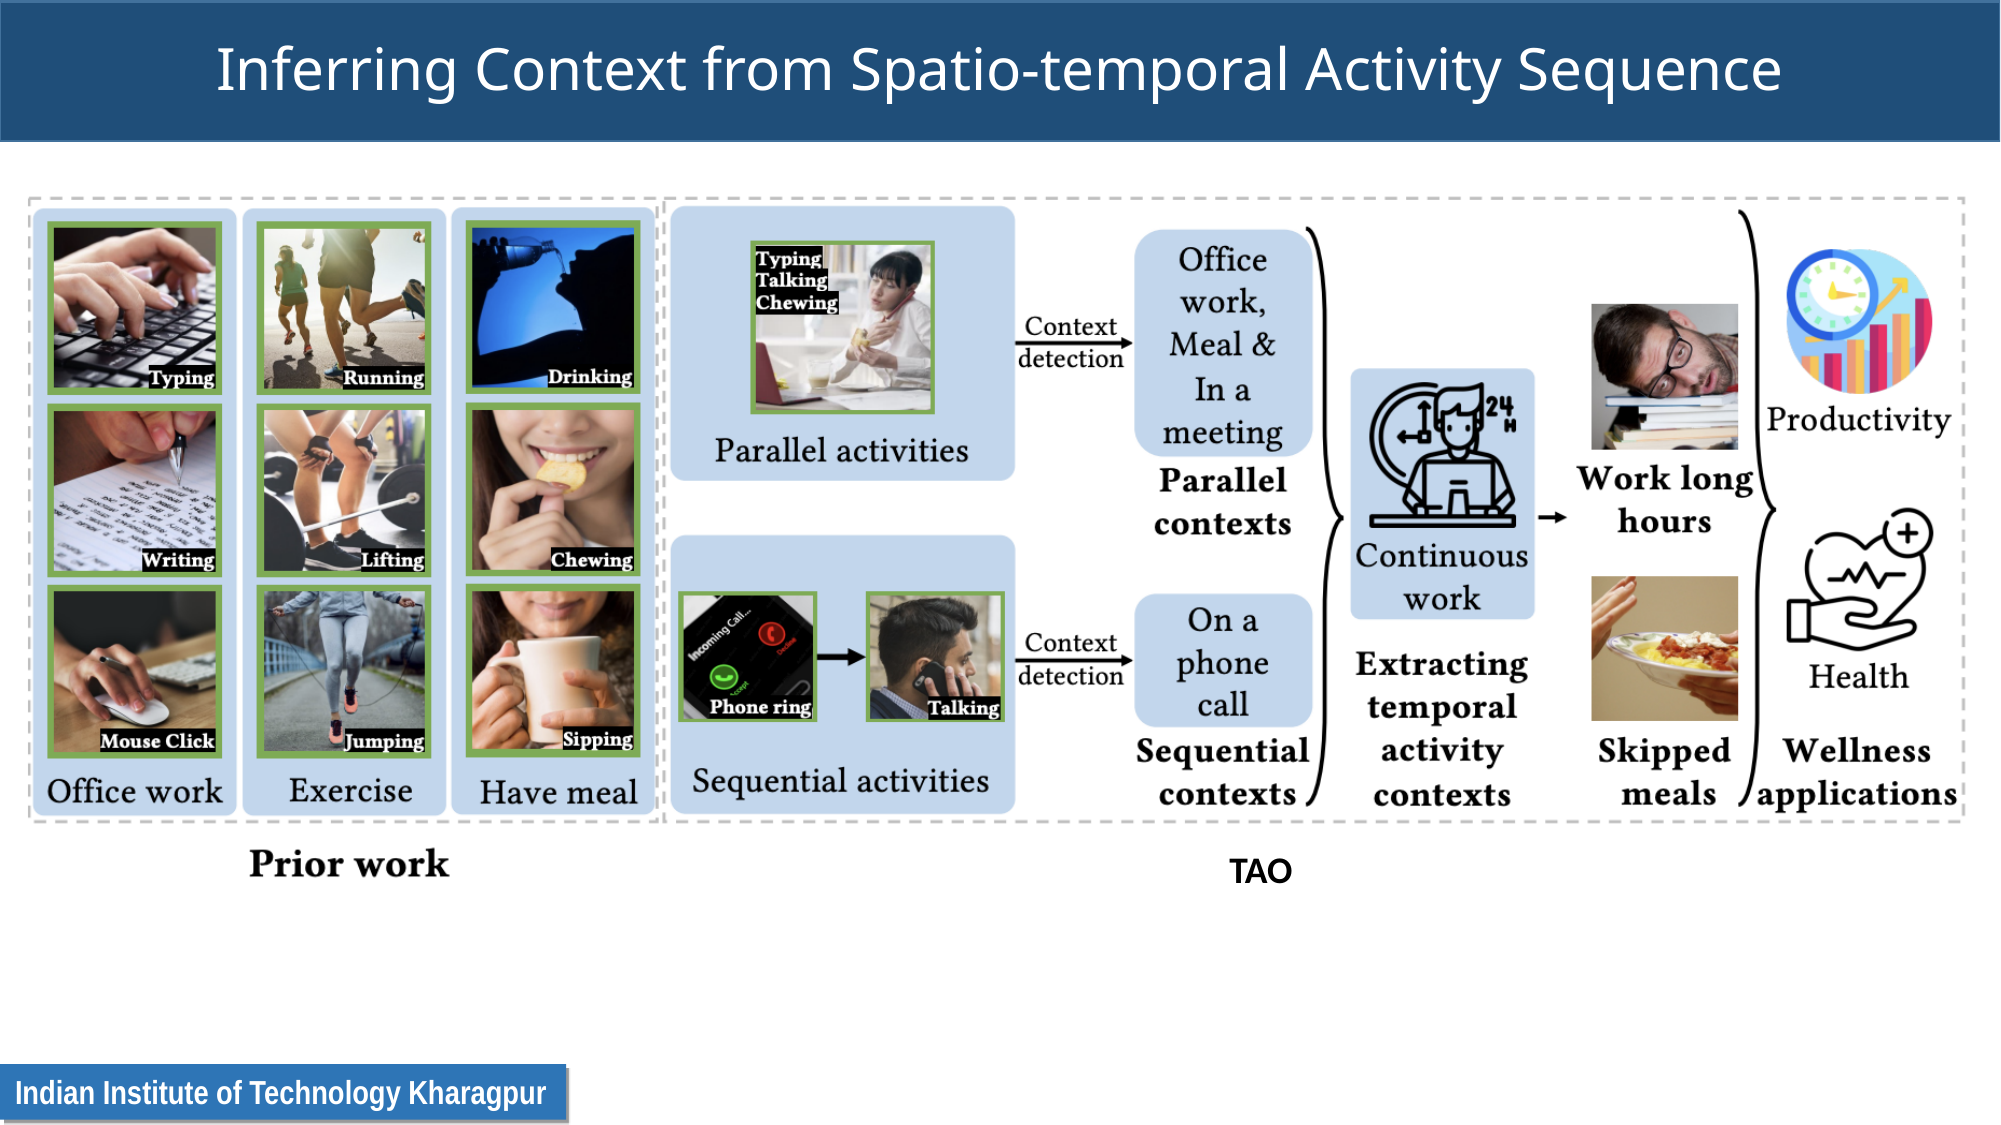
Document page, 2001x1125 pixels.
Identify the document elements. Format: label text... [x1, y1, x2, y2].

text_box TAO [1214, 838, 1402, 899]
picture [0, 157, 1997, 899]
title Inferring Context from Spatio-temporal Activity Sequence [0, 1, 2000, 141]
